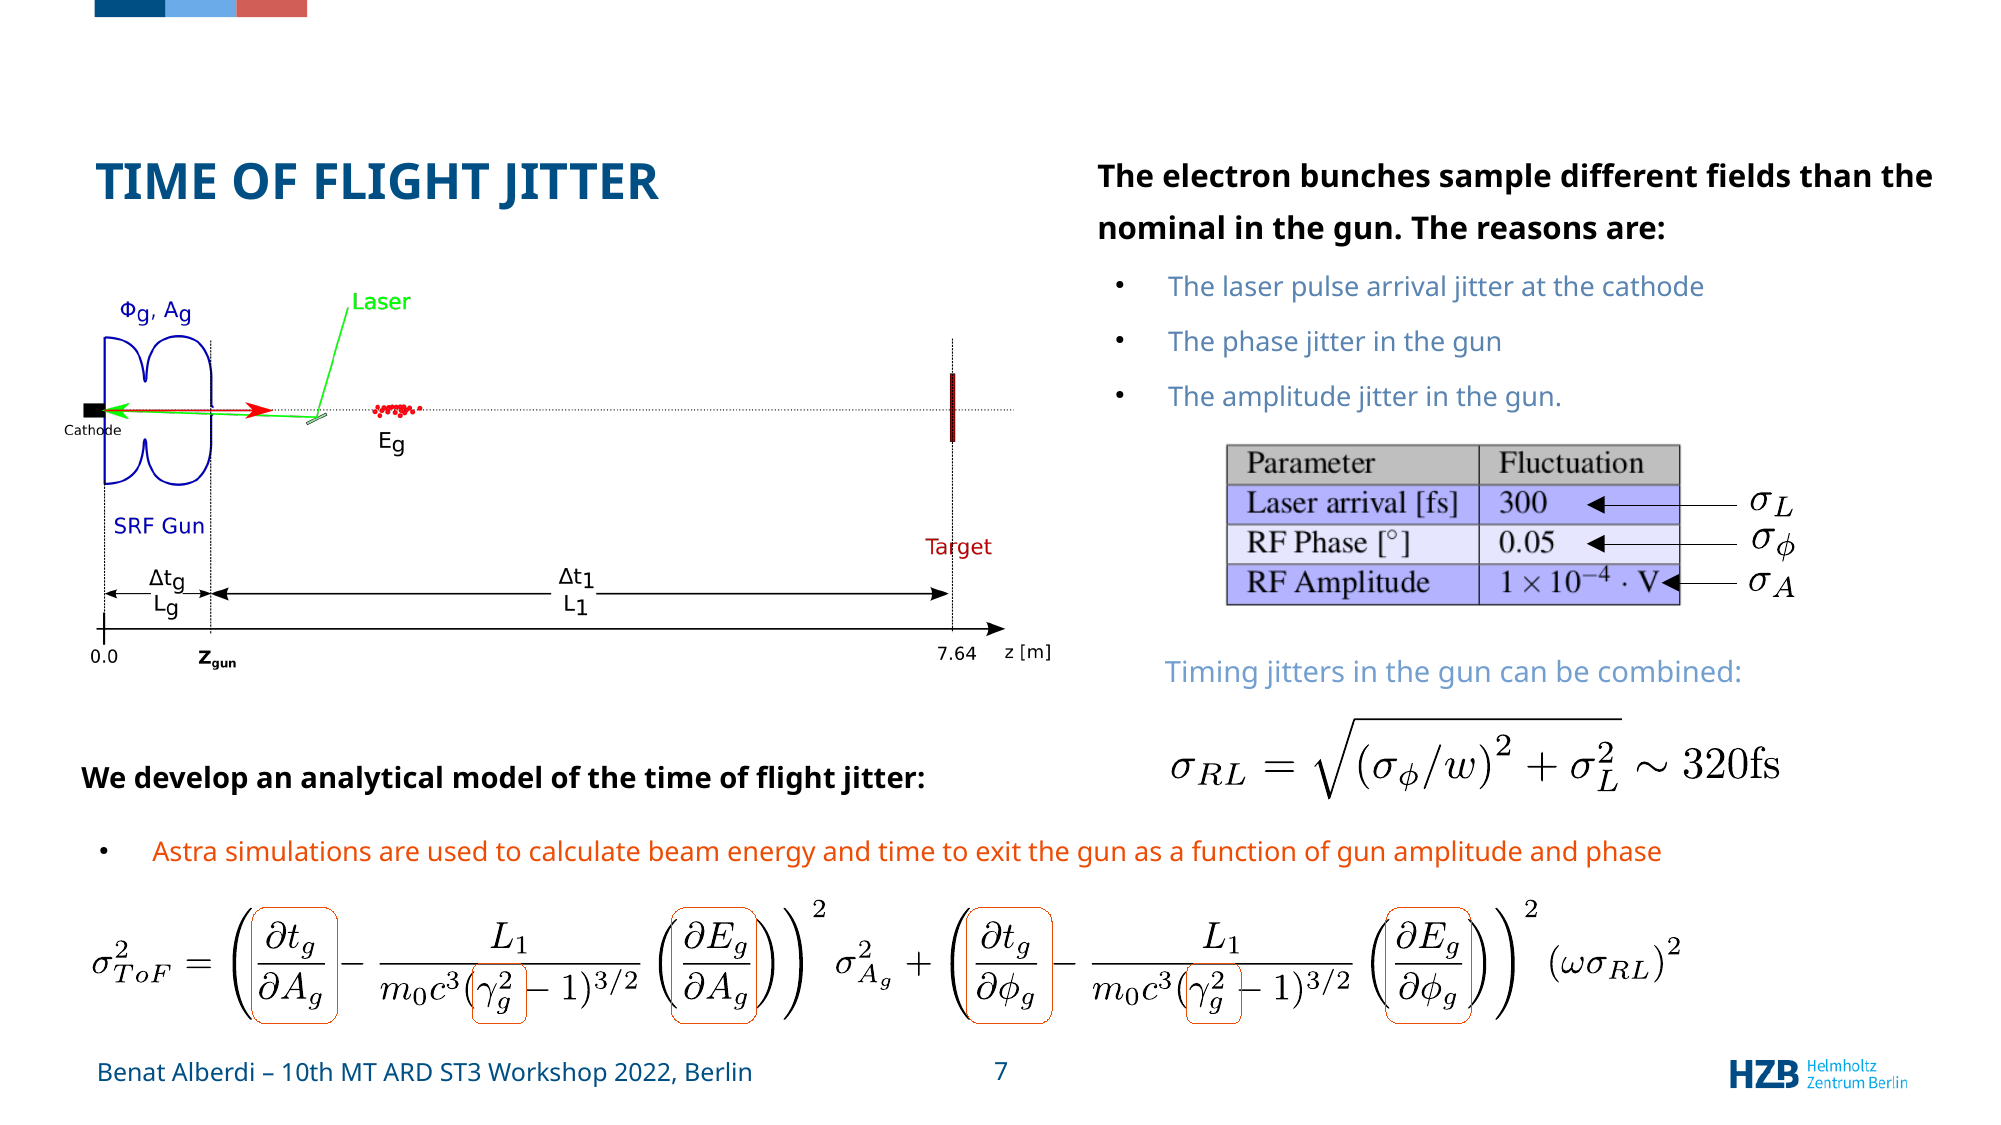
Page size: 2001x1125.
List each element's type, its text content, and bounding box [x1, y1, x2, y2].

picture [64, 293, 1051, 685]
text_box [1749, 572, 1795, 597]
list We develop an analytical model of the time of flight jitter: Astra simulations are used to calculate beam energy and time to exit the gun as a function of gun amplitude and phase [81, 742, 1907, 1092]
title Time of flight jitter [94, 137, 1001, 211]
text_box [1752, 528, 1795, 562]
list The electron bunches sample different fields than the nominal in the gun. The reasons are: The laser pulse arrival jitter at the cathode The phase jitter in the gun The amplitude jitter in the gun. [1097, 142, 1998, 492]
list Timing jitters in the gun can be combined: [1164, 636, 1828, 986]
text_box [1171, 718, 1780, 800]
picture [1223, 492, 1684, 614]
text_box [92, 899, 1678, 1024]
text_box [1750, 492, 1793, 517]
